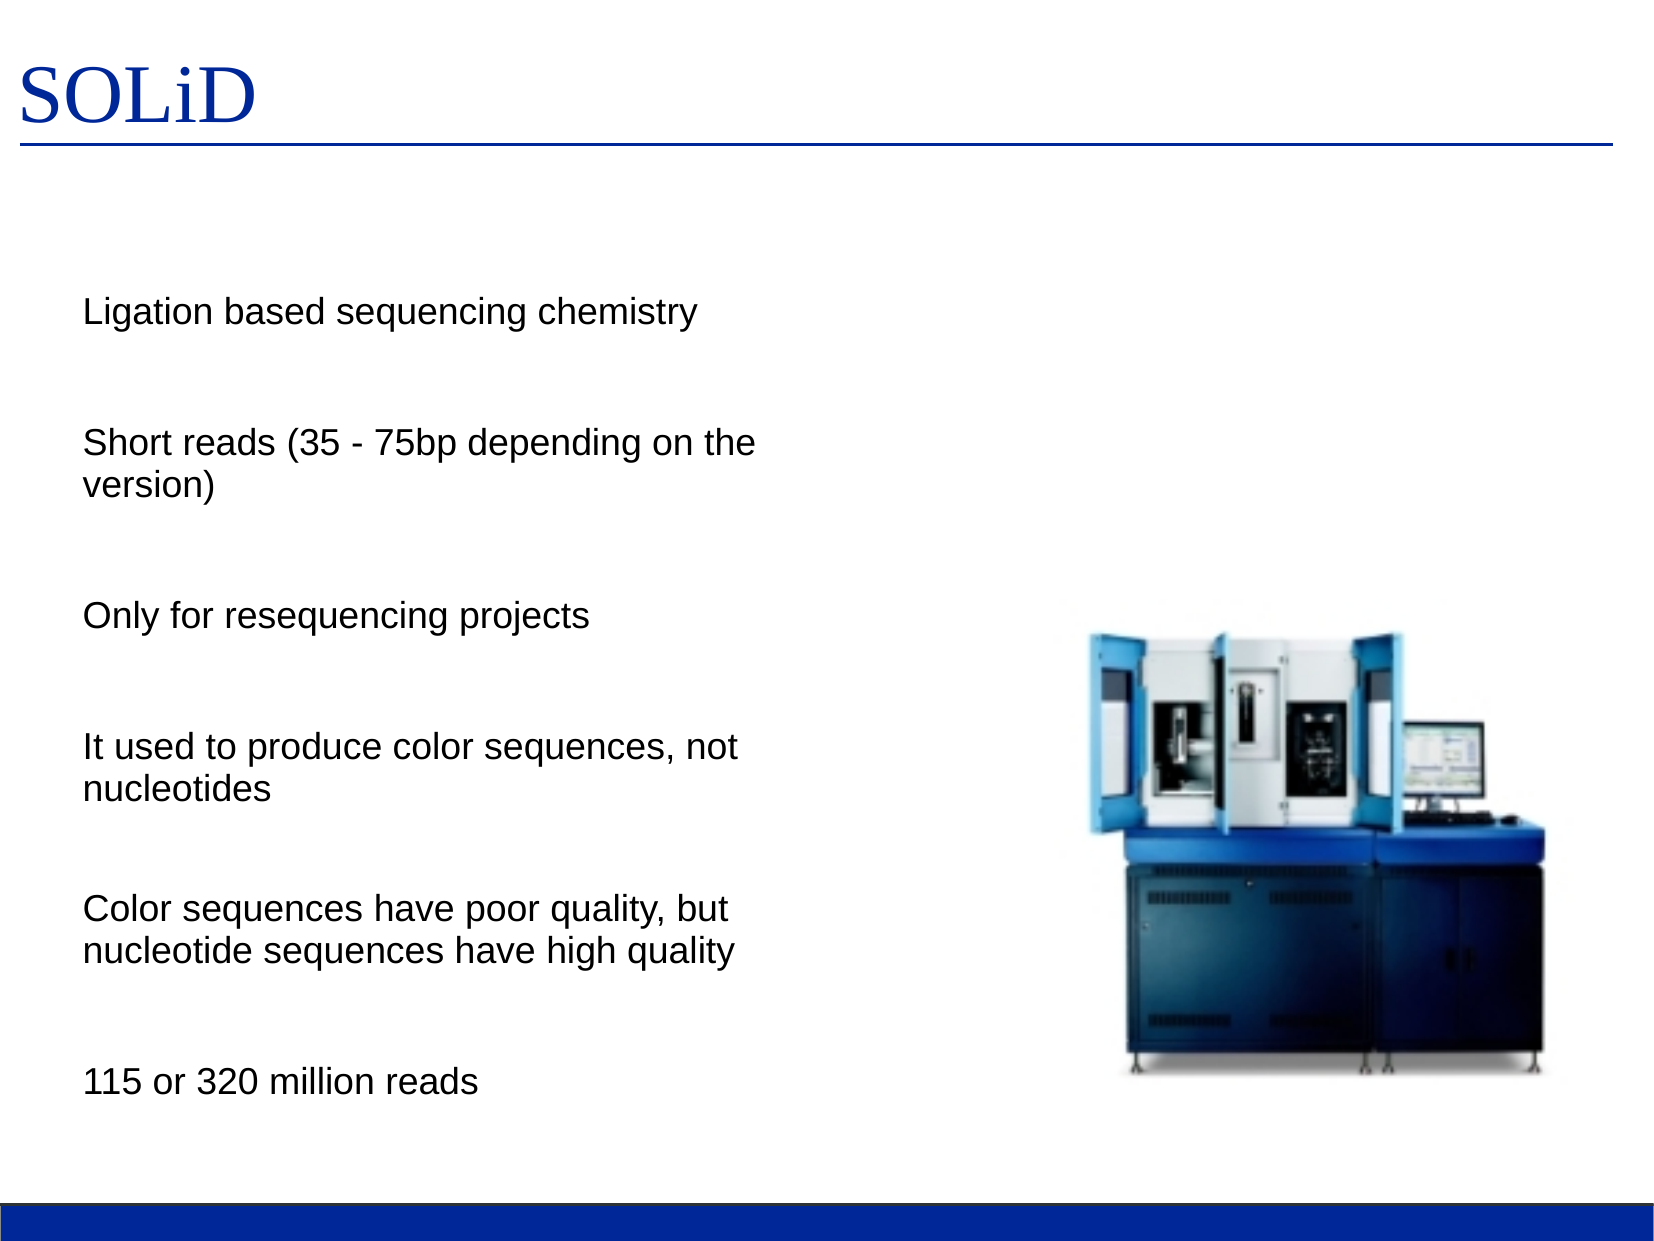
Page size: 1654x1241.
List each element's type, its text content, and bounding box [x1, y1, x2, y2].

title SOLiD [17, 0, 1589, 198]
picture [1050, 599, 1576, 1109]
list Ligation based sequencing chemistry Short reads (35 - 75bp depending on the version) Only for resequencing projects It used to produce color sequences, not nucleotides Color sequences have poor quality, but nucleotide sequences have high quality 115 or 320 million reads [82, 290, 809, 1109]
